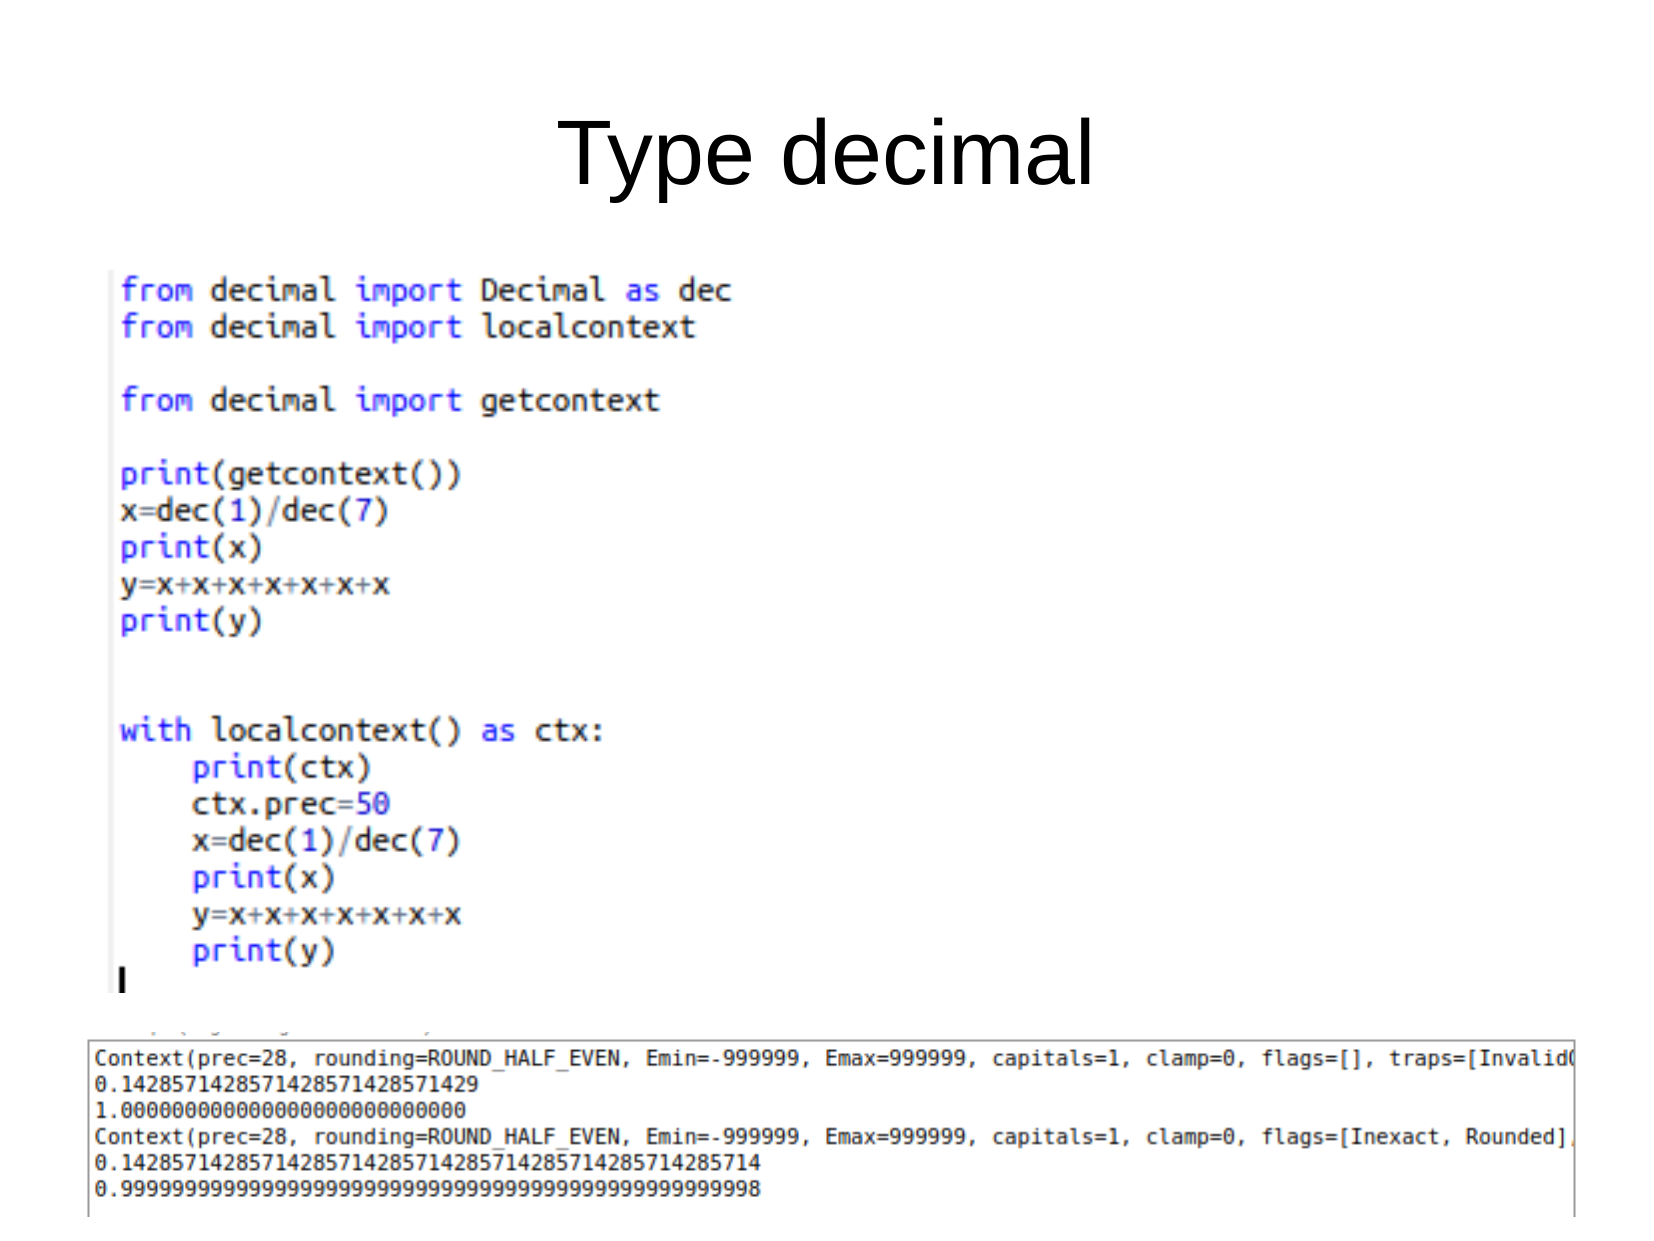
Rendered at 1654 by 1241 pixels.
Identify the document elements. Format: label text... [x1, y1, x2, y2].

picture [82, 1032, 1578, 1217]
title Type decimal [82, 49, 1571, 257]
picture [92, 254, 768, 993]
